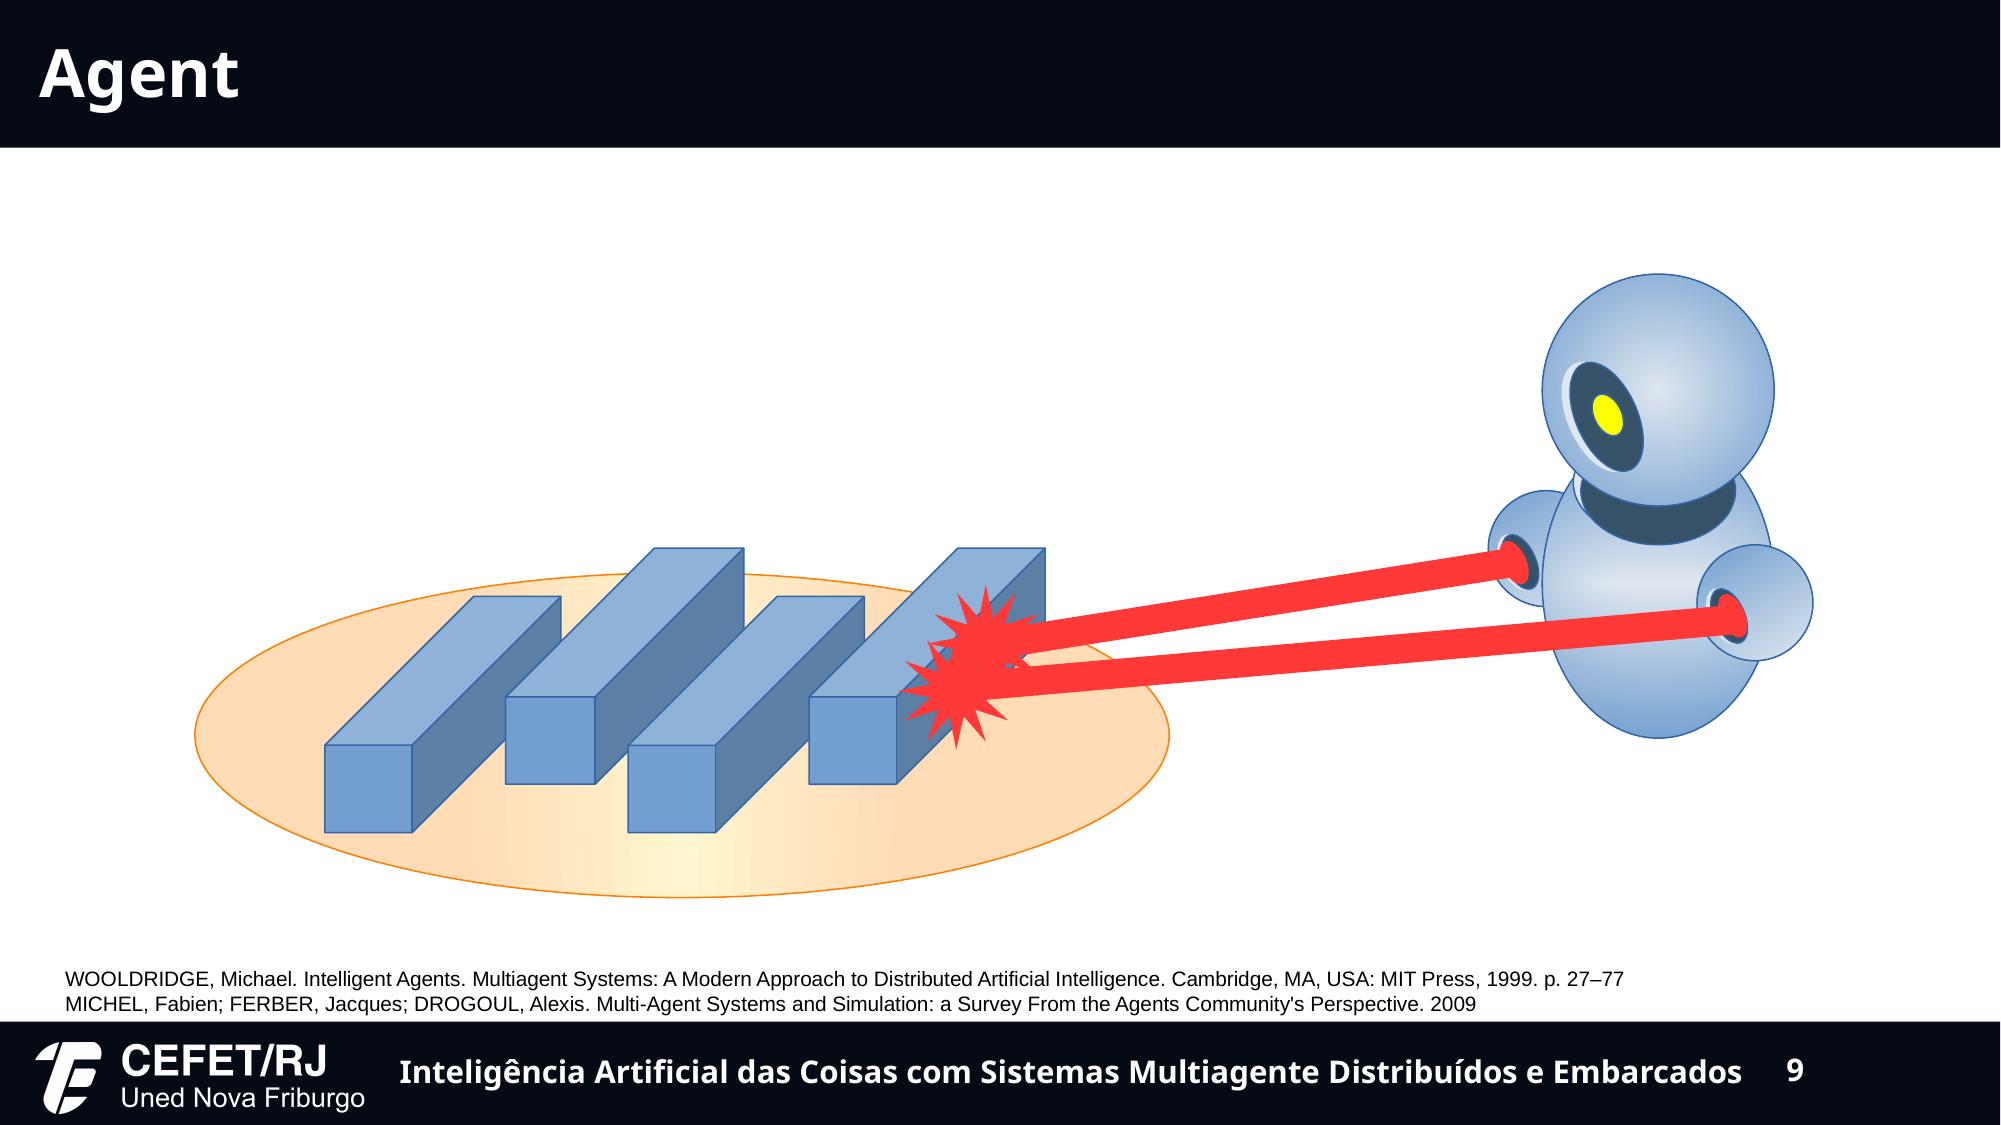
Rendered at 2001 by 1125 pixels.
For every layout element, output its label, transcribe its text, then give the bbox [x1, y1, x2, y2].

picture [0, 1001, 398, 1125]
text_box [194, 274, 1813, 898]
text_box Agent [25, 23, 1999, 119]
text_box WOOLDRIDGE, Michael. Intelligent Agents. Multiagent Systems: A Modern Approach to Distributed Artificial Intelligence. Cambridge, MA, USA: MIT Press, 1999. p. 27–77 MICHEL, Fabien; FERBER, Jacques; DROGOUL, Alexis. Multi-Agent Systems and Simulation: a Survey From the Agents Community's Perspective. 2009 [50, 958, 1969, 1024]
